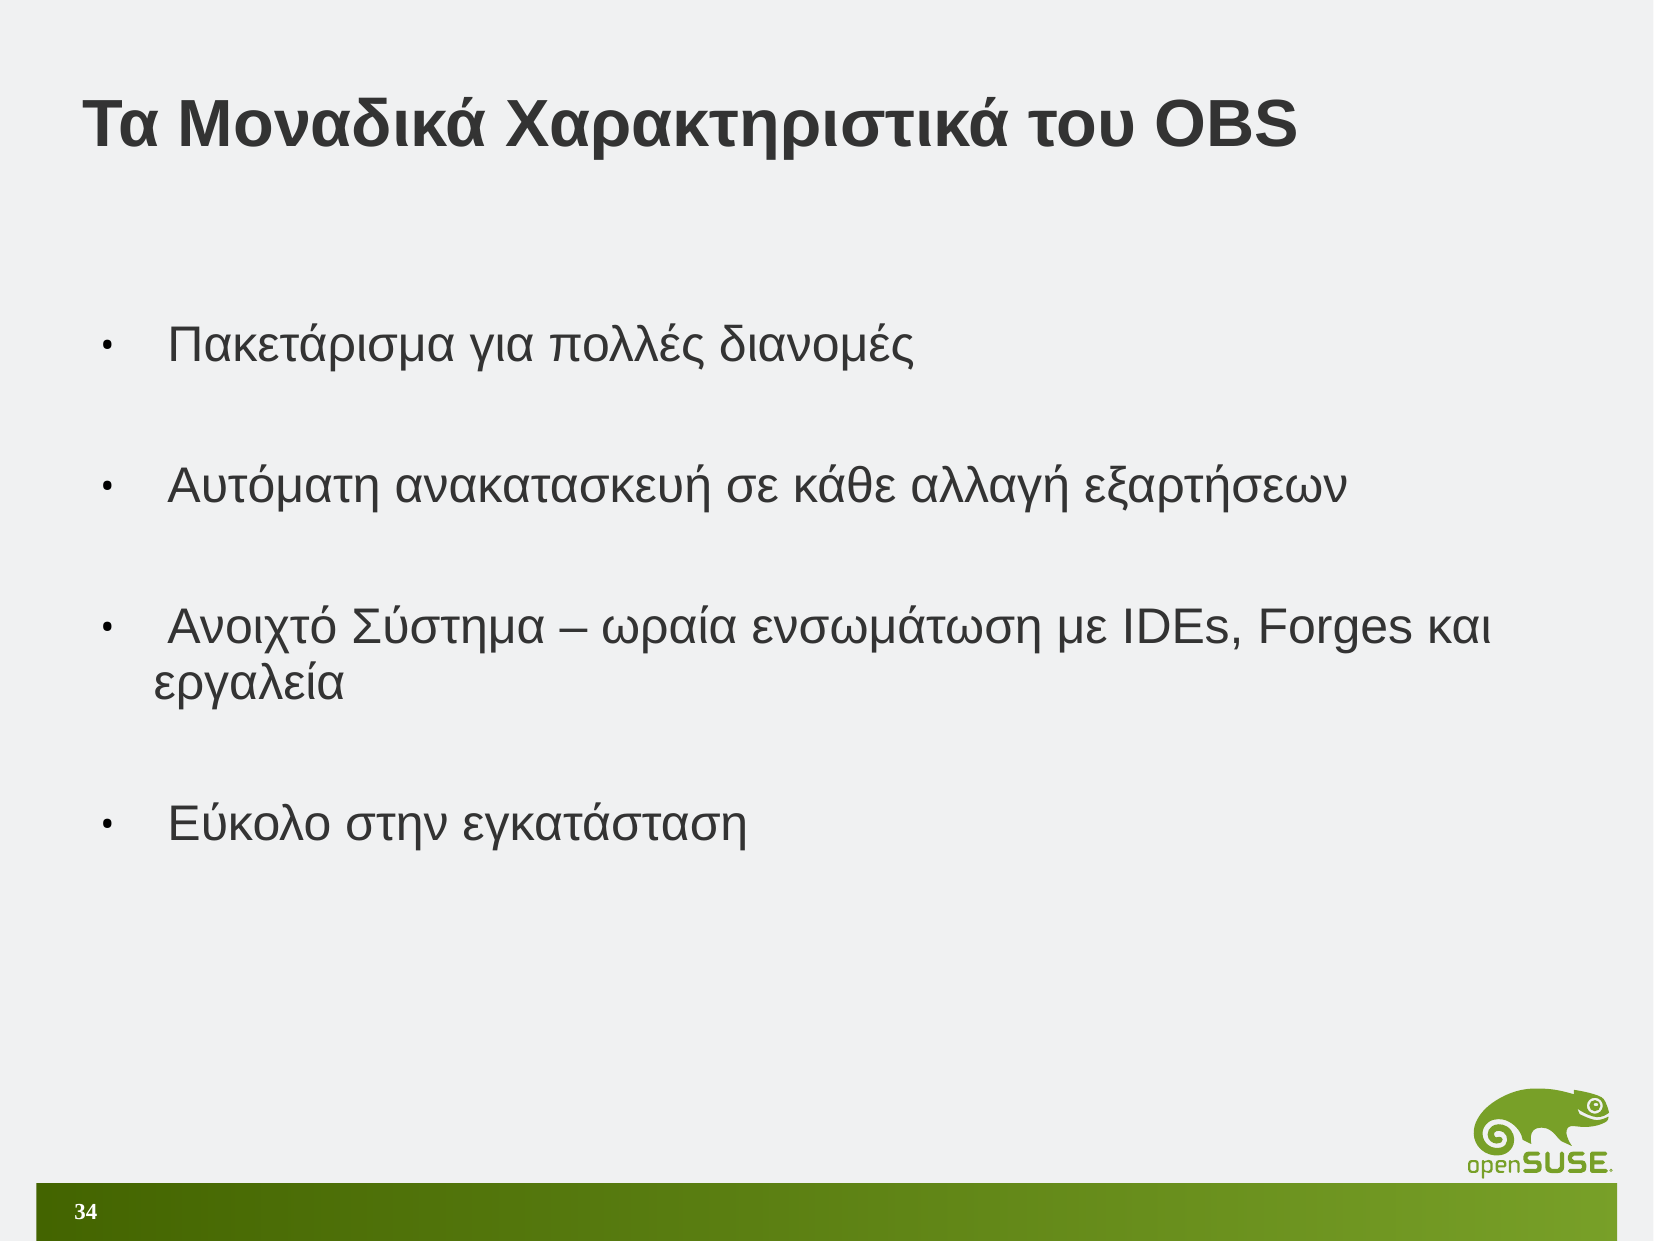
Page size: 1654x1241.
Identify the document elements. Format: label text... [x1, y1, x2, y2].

title Τα Μοναδικά Χαρακτηριστικά του OBS [82, 49, 1571, 198]
picture [0, 0, 1654, 1241]
list Πακετάρισμα για πολλές διανομές Αυτόματη ανακατασκευή σε κάθε αλλαγή εξαρτήσεων Ανοιχτό Σύστημα – ωραία ενσωμάτωση με IDEs, Forges και εργαλεία Εύκολο στην εγκατάσταση [82, 231, 1571, 1050]
